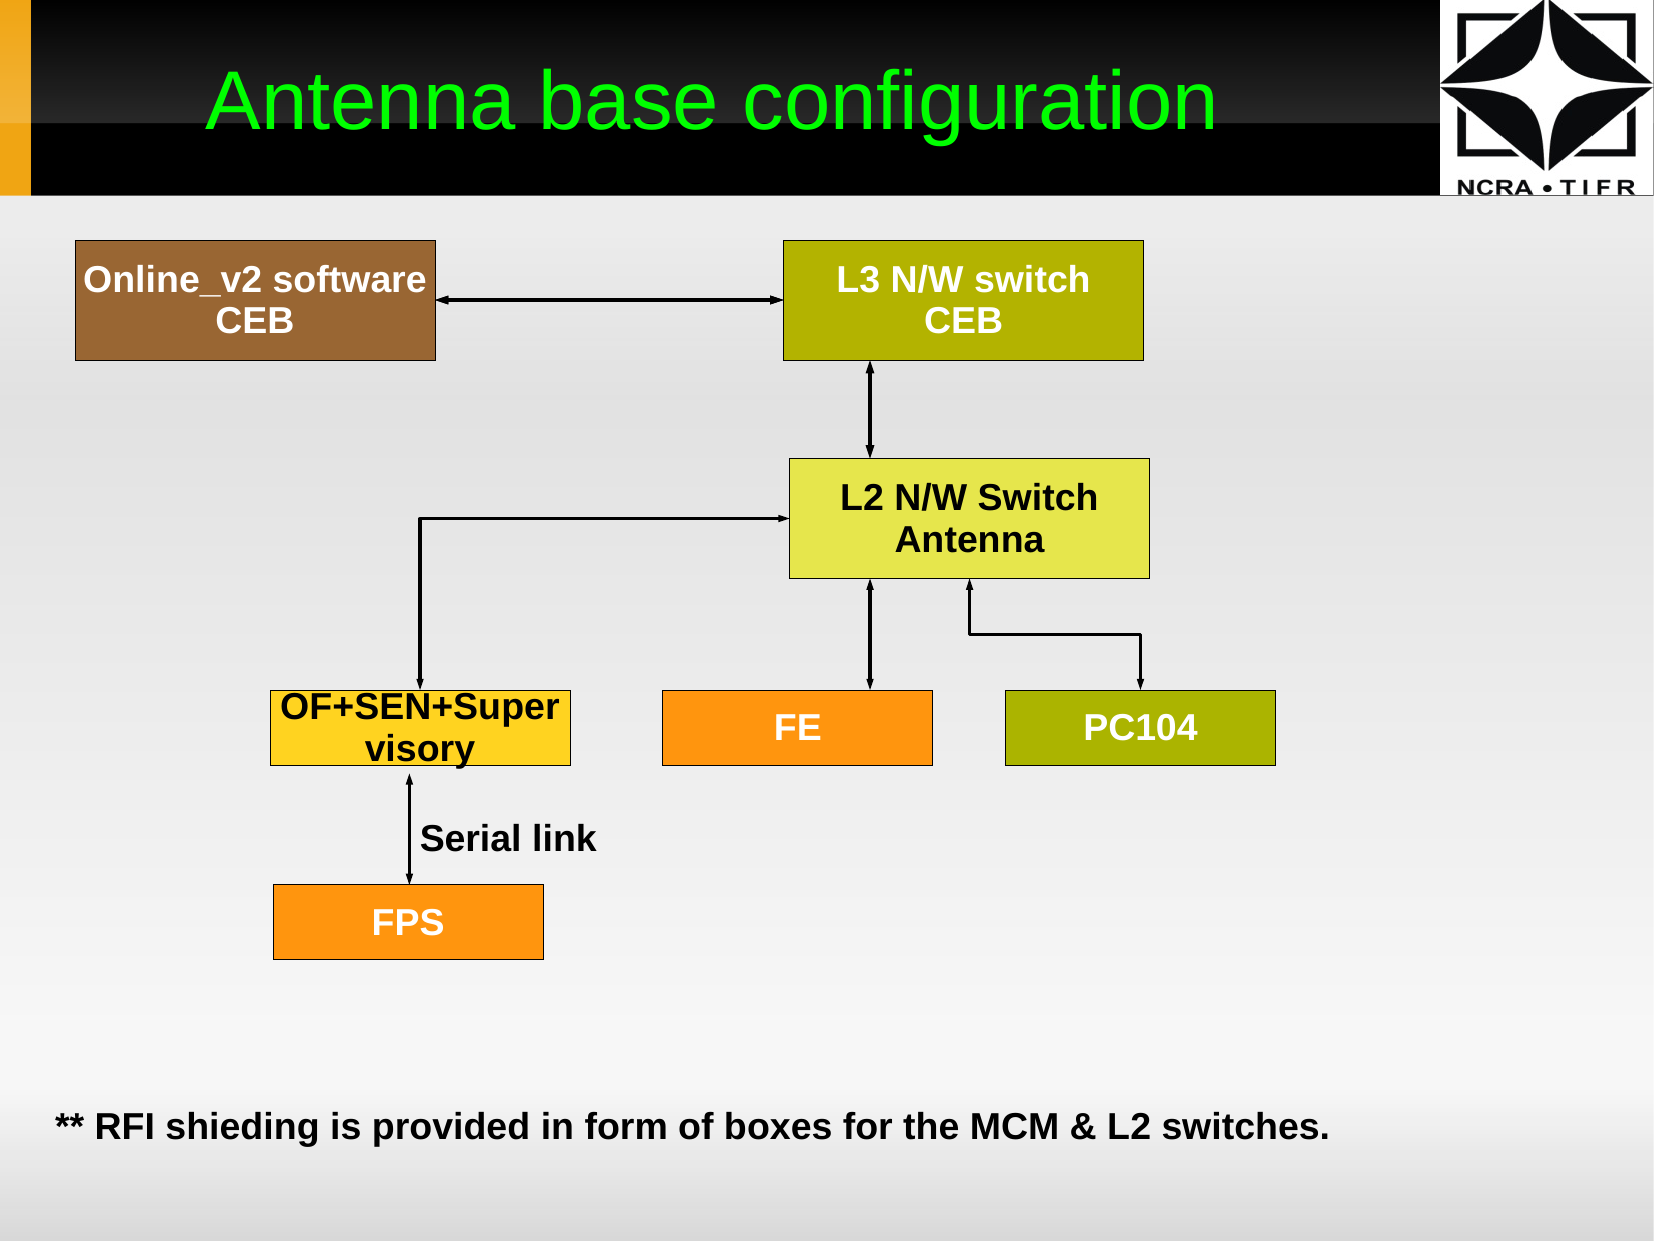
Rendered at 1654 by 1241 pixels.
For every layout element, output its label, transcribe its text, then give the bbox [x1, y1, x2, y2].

text_box Online_v2 software CEB [75, 240, 436, 361]
text_box Serial link [405, 810, 751, 867]
picture [0, 0, 1654, 1241]
text_box PC104 [1005, 690, 1276, 766]
text_box ** RFI shieding is provided in form of boxes for the MCM & L2 switches. [30, 1098, 1576, 1156]
text_box OF+SEN+Super visory [270, 690, 571, 766]
text_box L2 N/W Switch Antenna [789, 458, 1150, 579]
text_box L3 N/W switch CEB [783, 240, 1144, 361]
text_box FPS [273, 884, 544, 960]
text_box FE [662, 690, 933, 766]
text_box Antenna base configuration [0, 46, 1426, 155]
